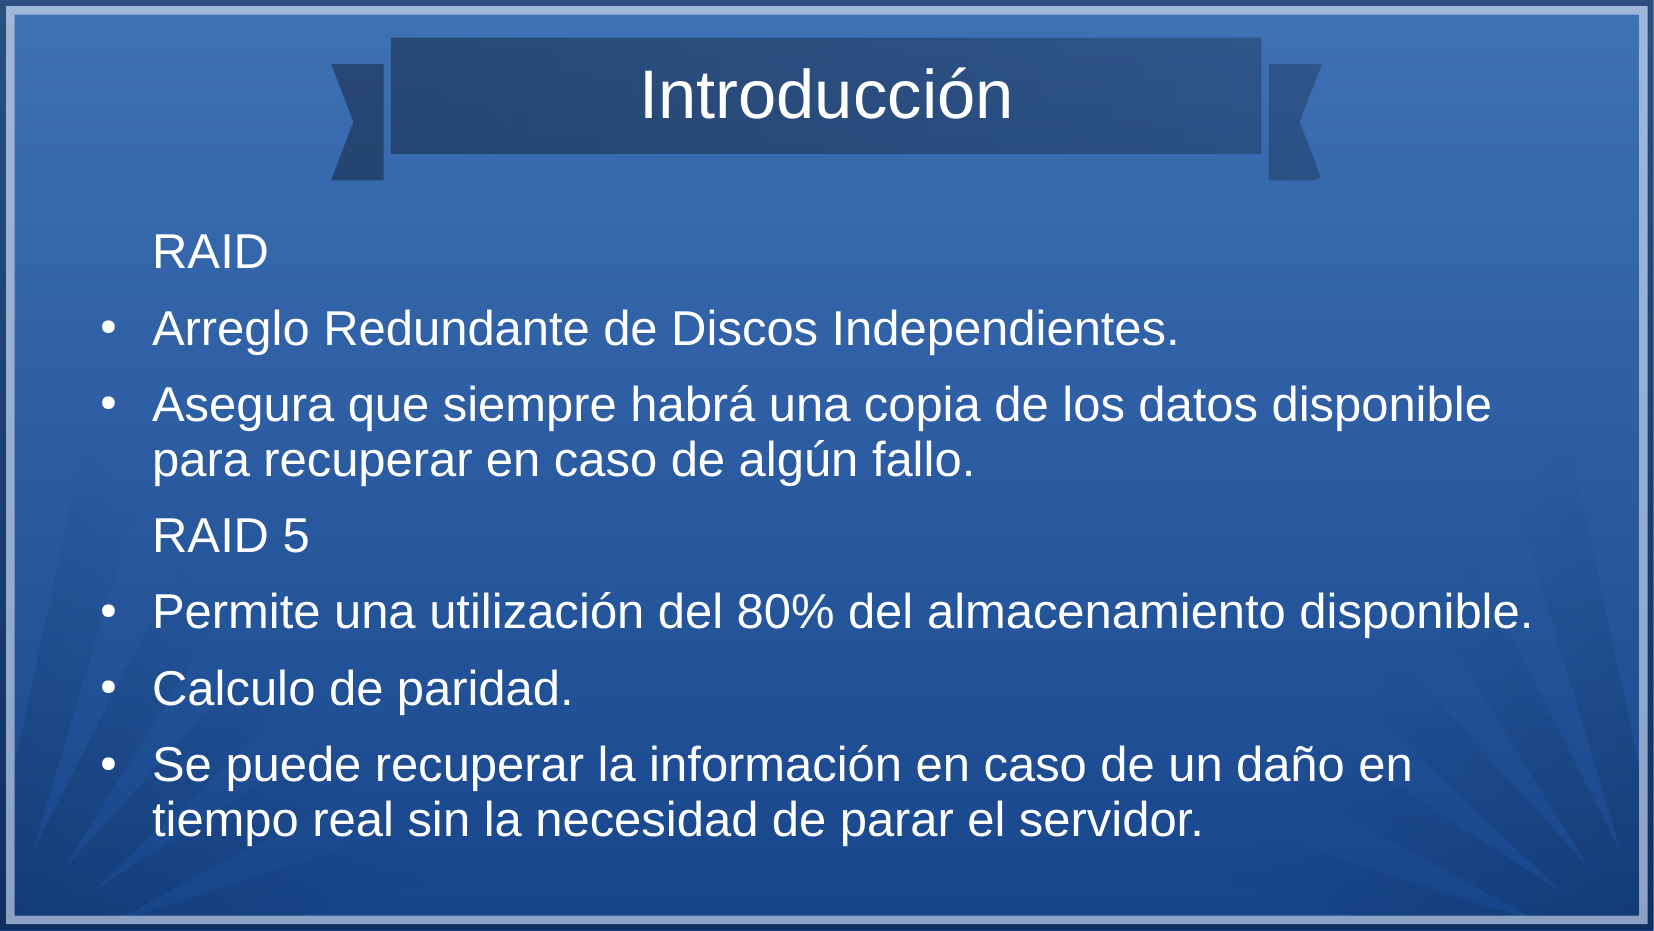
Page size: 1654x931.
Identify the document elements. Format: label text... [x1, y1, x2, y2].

title Introducción [389, 35, 1264, 154]
list RAID Arreglo Redundante de Discos Independientes. Asegura que siempre habrá una copia de los datos disponible para recuperar en caso de algún fallo. RAID 5 Permite una utilización del 80% del almacenamiento disponible. Calculo de paridad. Se puede recuperar la información en caso de un daño en tiempo real sin la necesidad de parar el servidor. [82, 224, 1571, 848]
